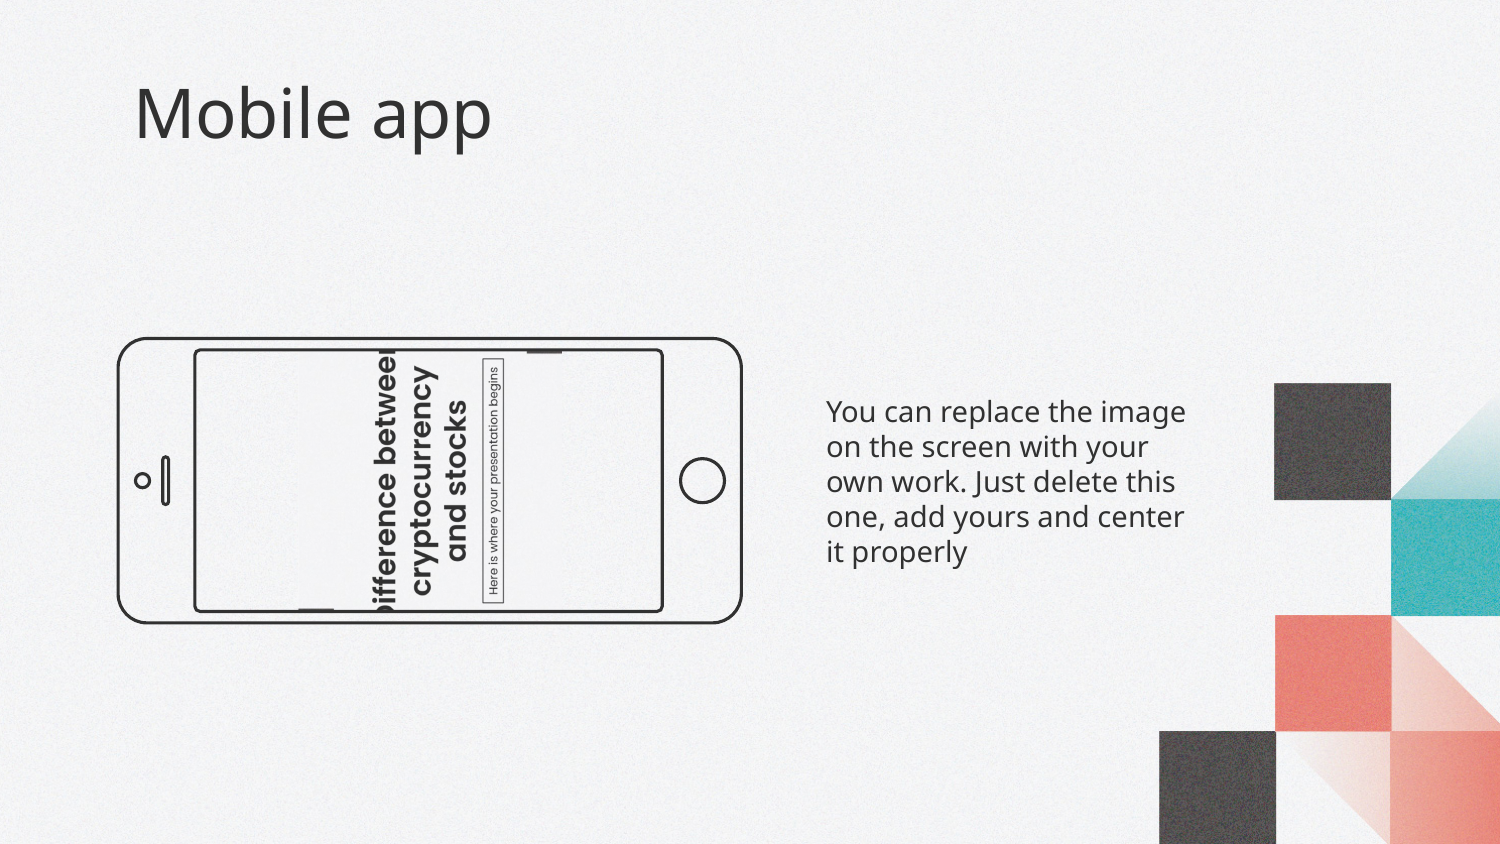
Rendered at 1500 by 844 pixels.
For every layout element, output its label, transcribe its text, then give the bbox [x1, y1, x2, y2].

title Mobile app [118, 63, 1159, 158]
picture [0, 0, 1500, 844]
subtitle You can replace the image on the screen with your own work. Just delete this one, add yours and center it properly [810, 373, 1218, 588]
